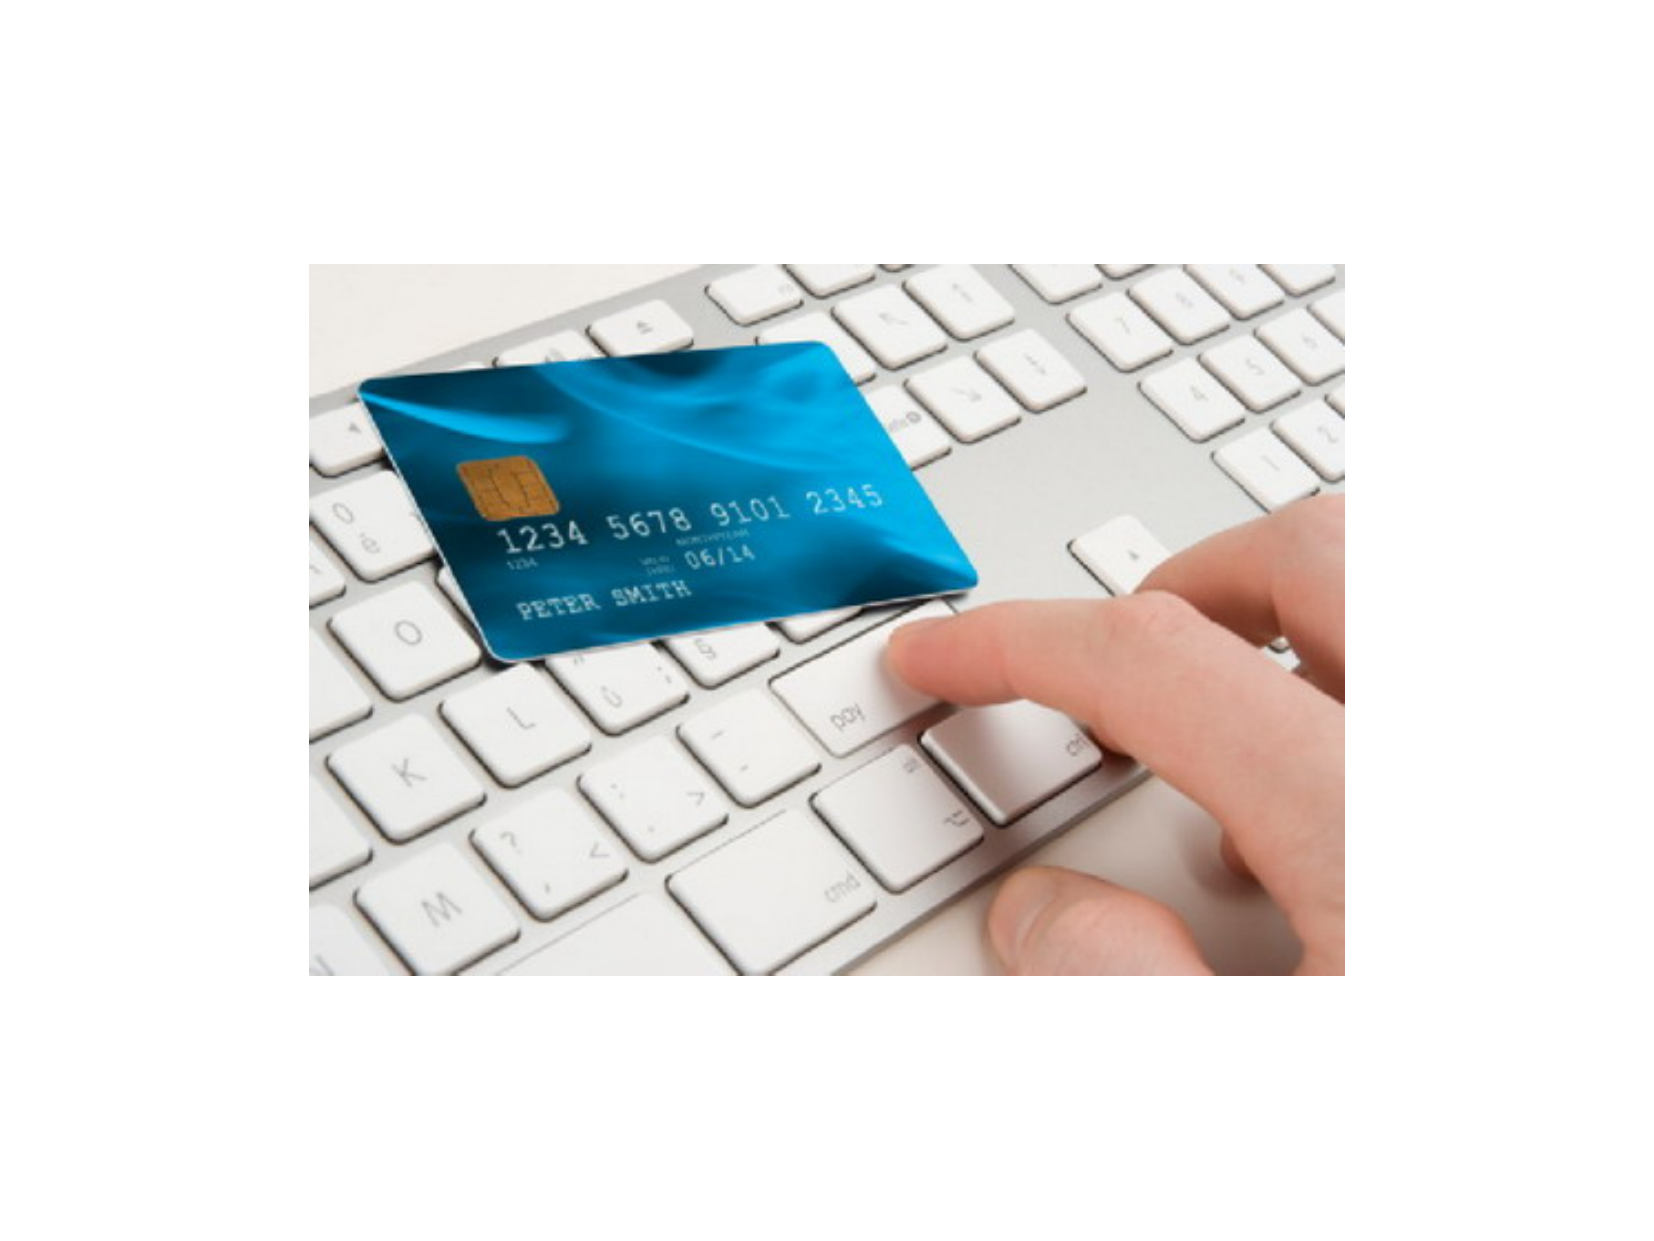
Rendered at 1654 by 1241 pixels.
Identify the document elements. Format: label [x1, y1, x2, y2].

picture [309, 264, 1345, 976]
